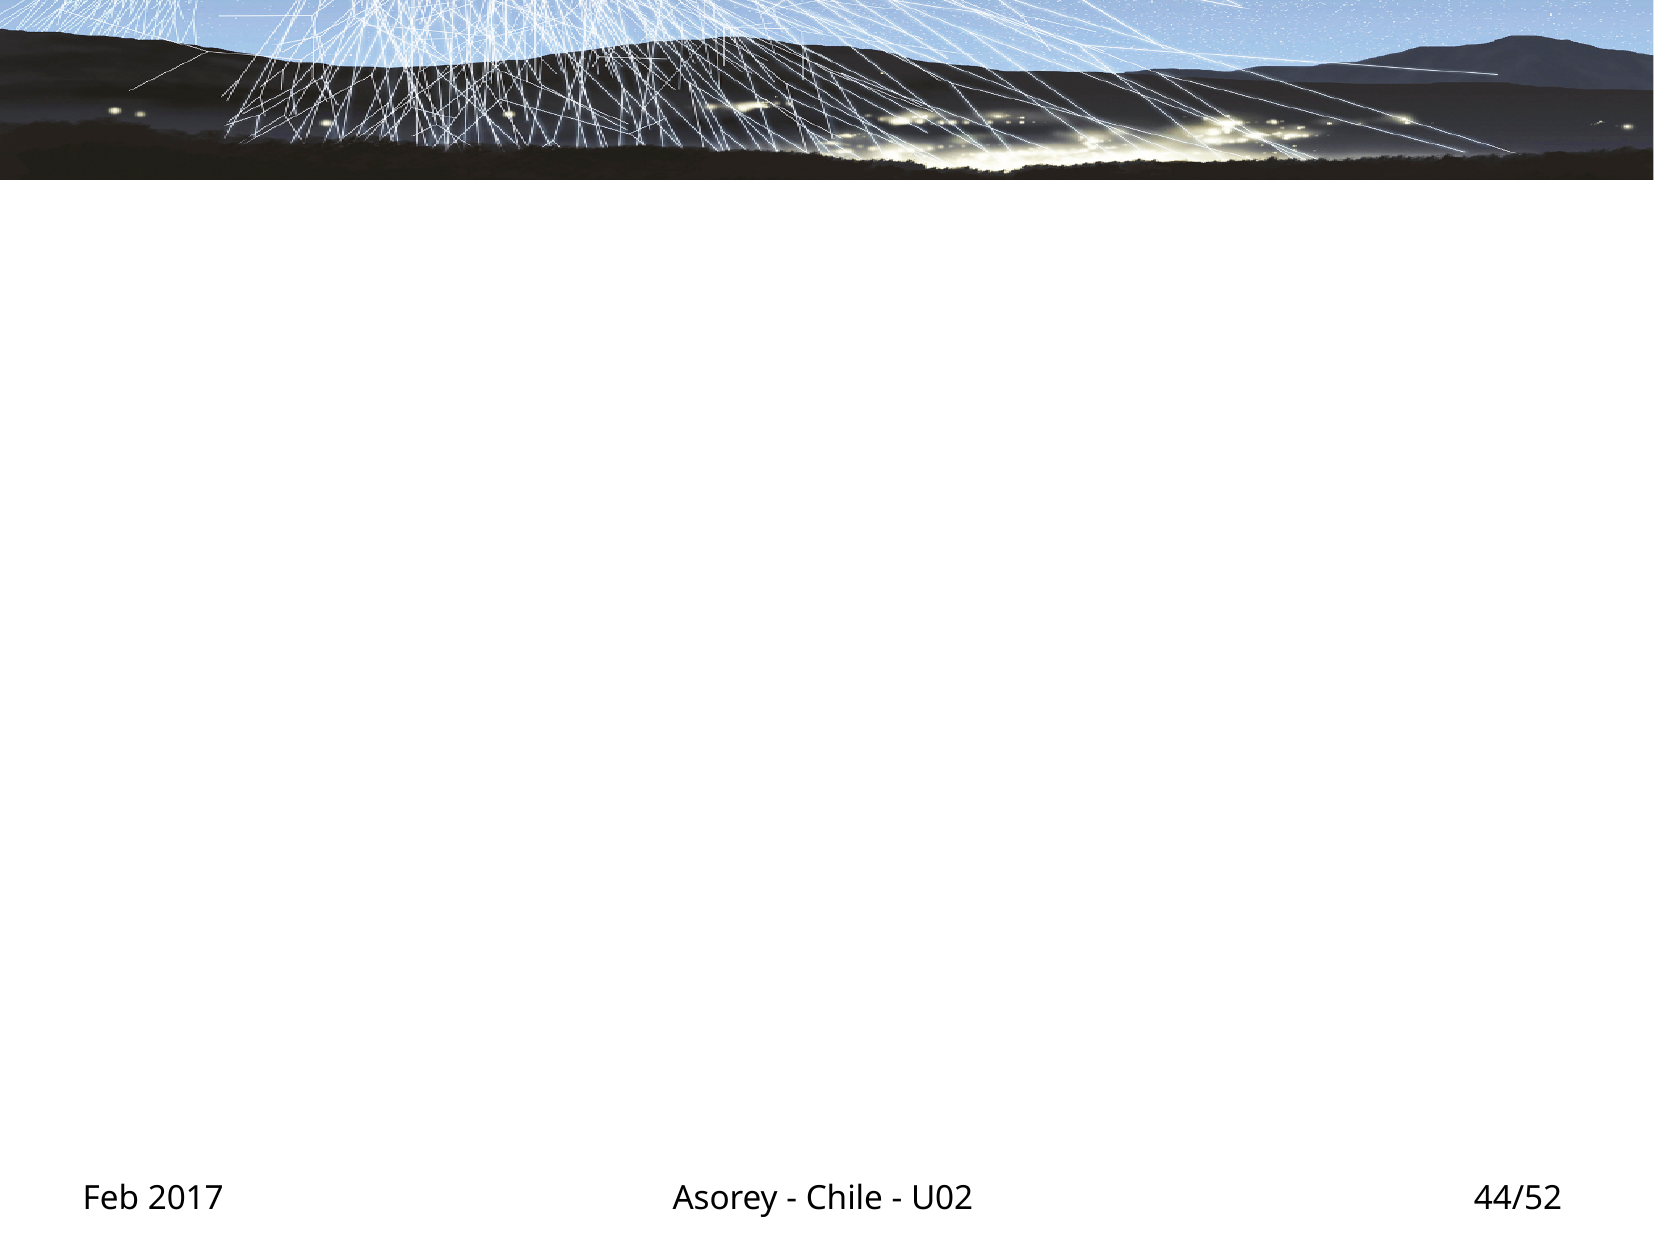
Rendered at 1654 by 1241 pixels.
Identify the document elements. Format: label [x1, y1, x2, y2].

picture [0, 0, 1654, 180]
